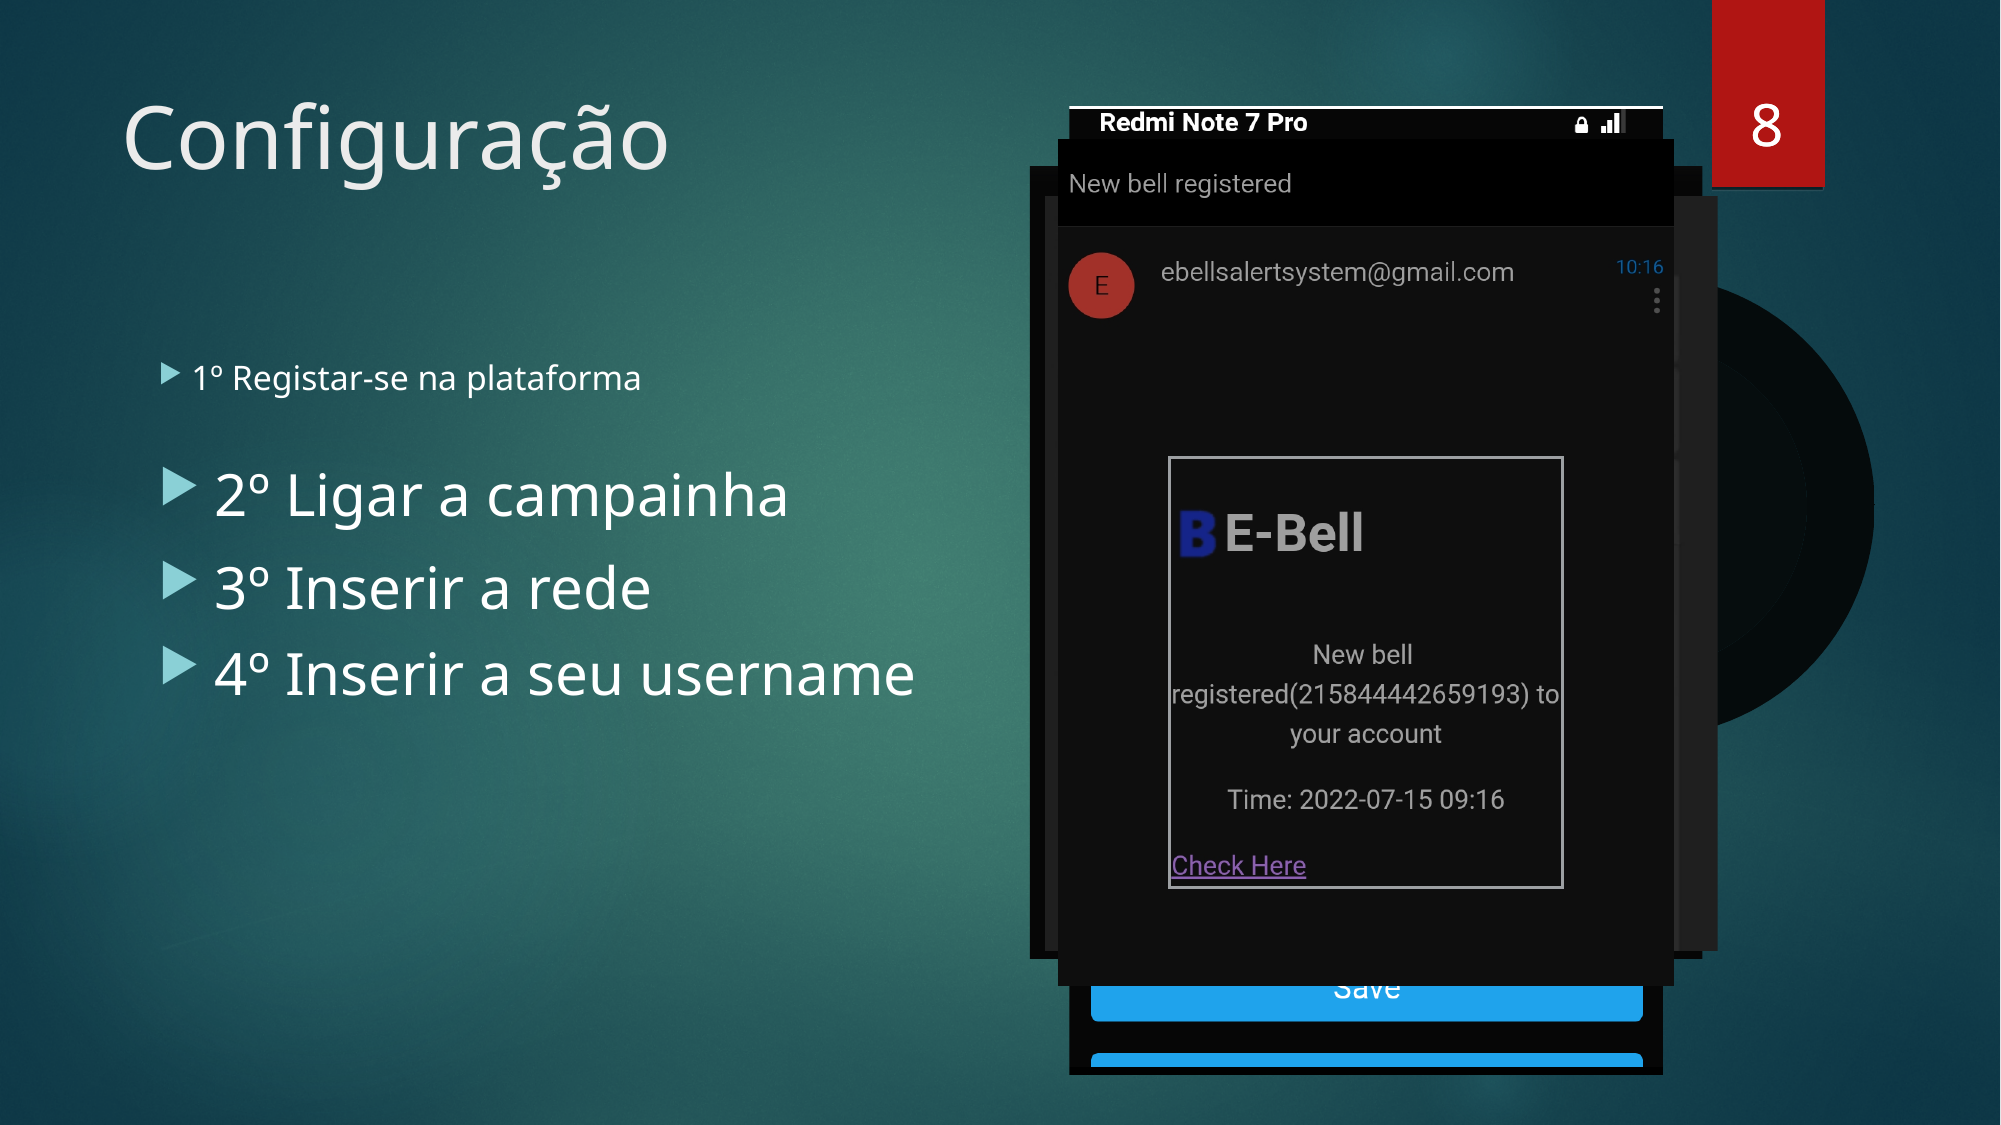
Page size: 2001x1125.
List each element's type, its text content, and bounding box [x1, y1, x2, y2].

text_box 3º Inserir a rede [143, 543, 1029, 599]
text_box [1698, 48, 1836, 175]
title Configuração [106, 74, 1649, 305]
text_box 4º Inserir a seu username [143, 629, 1029, 685]
list 1º Registar-se na plataforma [143, 349, 1029, 405]
picture [1029, 106, 1718, 1075]
text_box 2º Ligar a campainha [143, 450, 1045, 506]
